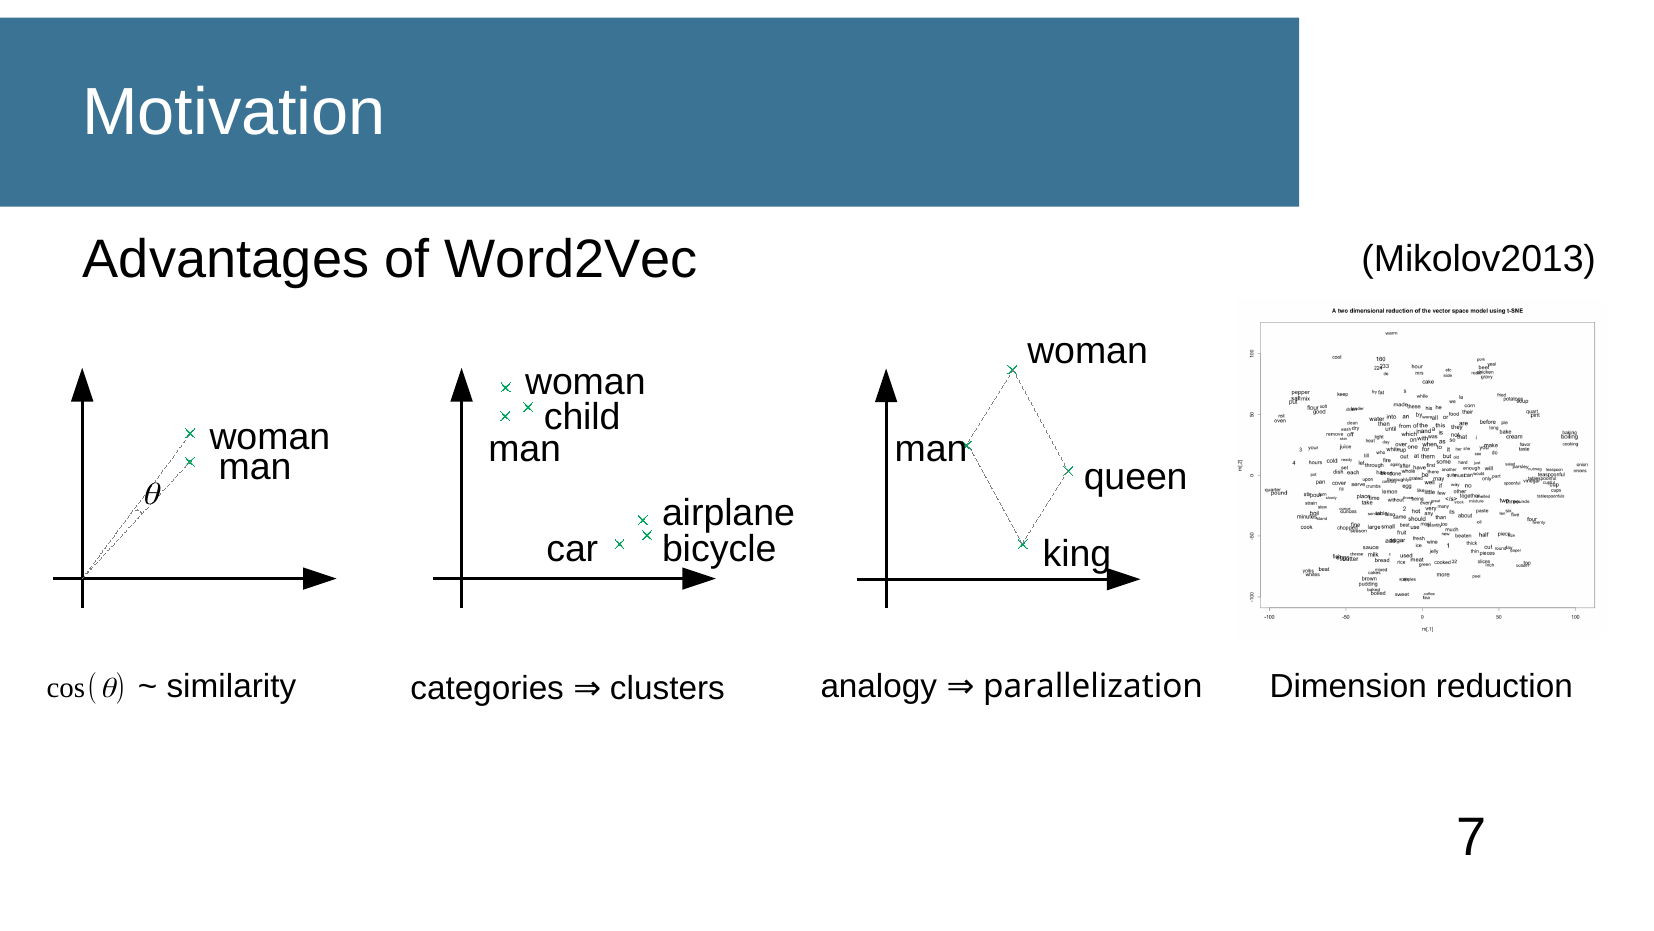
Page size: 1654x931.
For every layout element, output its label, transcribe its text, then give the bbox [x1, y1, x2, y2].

text_box [638, 515, 647, 525]
text_box Dimension reduction [1254, 660, 1589, 721]
list Advantages of Word2Vec [82, 224, 1571, 764]
text_box [1007, 365, 1012, 374]
text_box queen [1069, 448, 1210, 508]
text_box car [531, 520, 614, 581]
text_box [1018, 539, 1027, 549]
text_box man [473, 420, 582, 481]
text_box man [203, 438, 312, 499]
text_box [501, 382, 510, 392]
text_box airplane [647, 484, 819, 544]
text_box [185, 457, 194, 466]
text_box categories ⇒ clusters [395, 662, 784, 723]
text_box (Mikolov2013) [1346, 230, 1611, 288]
text_box [1063, 469, 1069, 476]
text_box king [1027, 526, 1145, 586]
text_box man [879, 421, 988, 481]
text_box child [529, 388, 642, 448]
text_box bicycle [647, 520, 799, 581]
text_box analogy ⇒ parallelization [805, 660, 1227, 721]
text_box [185, 428, 194, 438]
picture [1236, 298, 1607, 638]
text_box [615, 539, 624, 549]
text_box woman [194, 408, 353, 469]
chart [136, 482, 163, 508]
text_box [642, 530, 647, 540]
text_box woman [1012, 322, 1171, 382]
text_box [500, 411, 510, 420]
chart [40, 670, 132, 706]
text_box [523, 402, 529, 412]
text_box ~ similarity [123, 660, 331, 721]
title Motivation [82, 35, 1234, 189]
text_box woman [510, 353, 669, 414]
